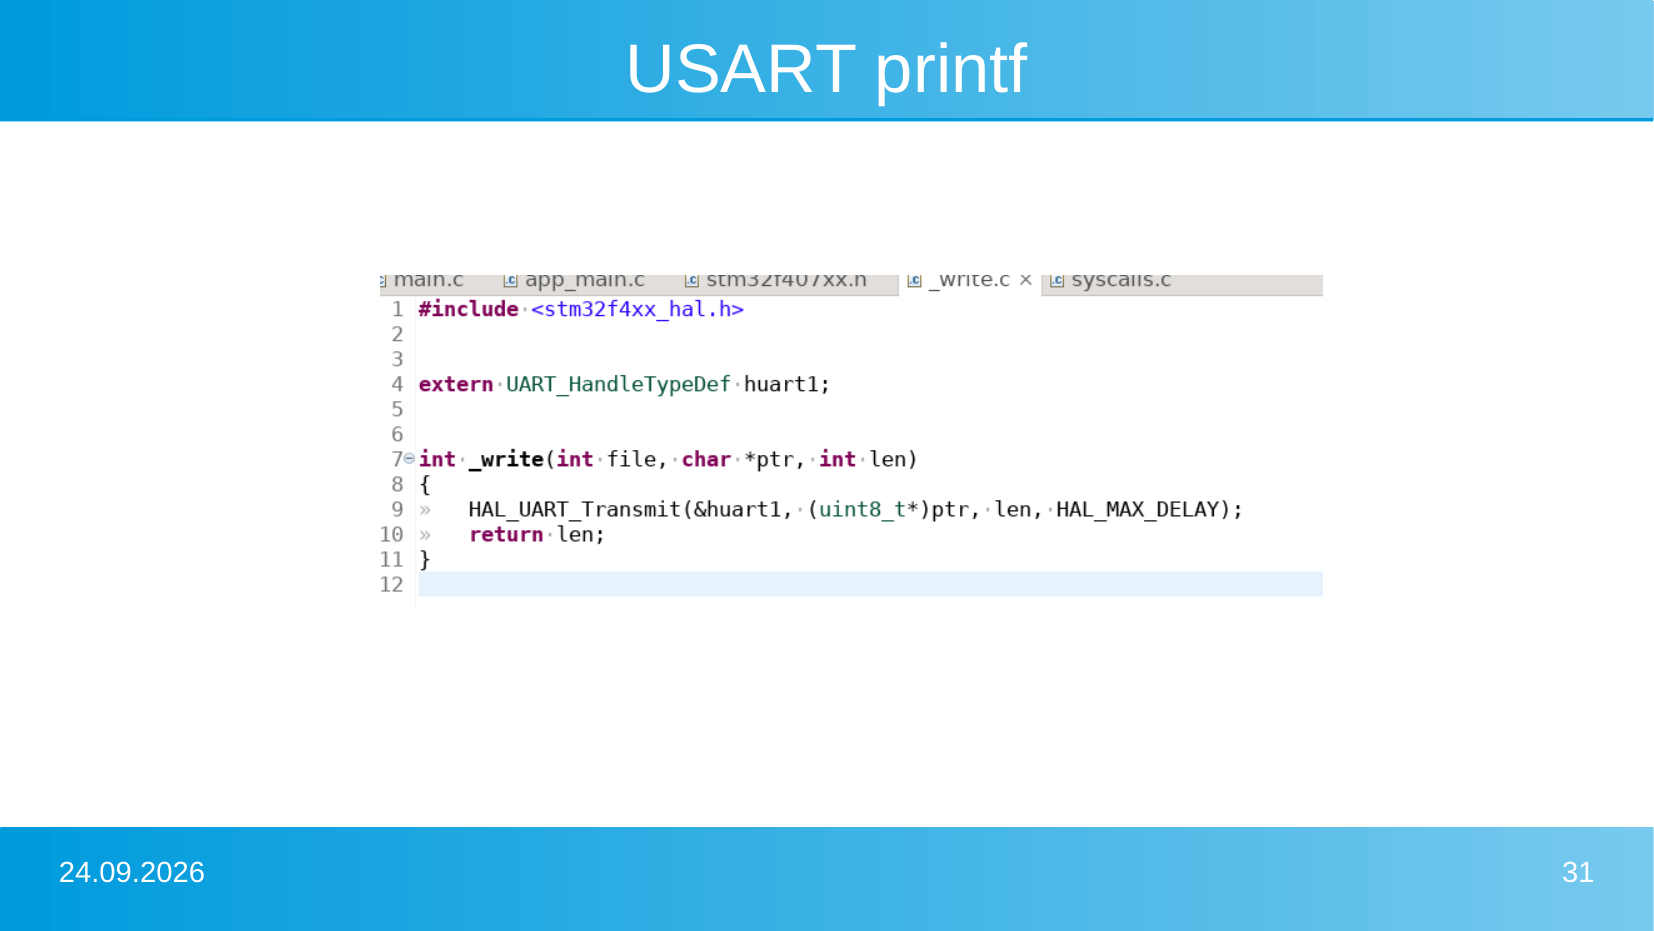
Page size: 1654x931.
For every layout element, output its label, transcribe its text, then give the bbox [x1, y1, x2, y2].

picture [380, 275, 1323, 608]
title USART printf [59, 29, 1595, 108]
